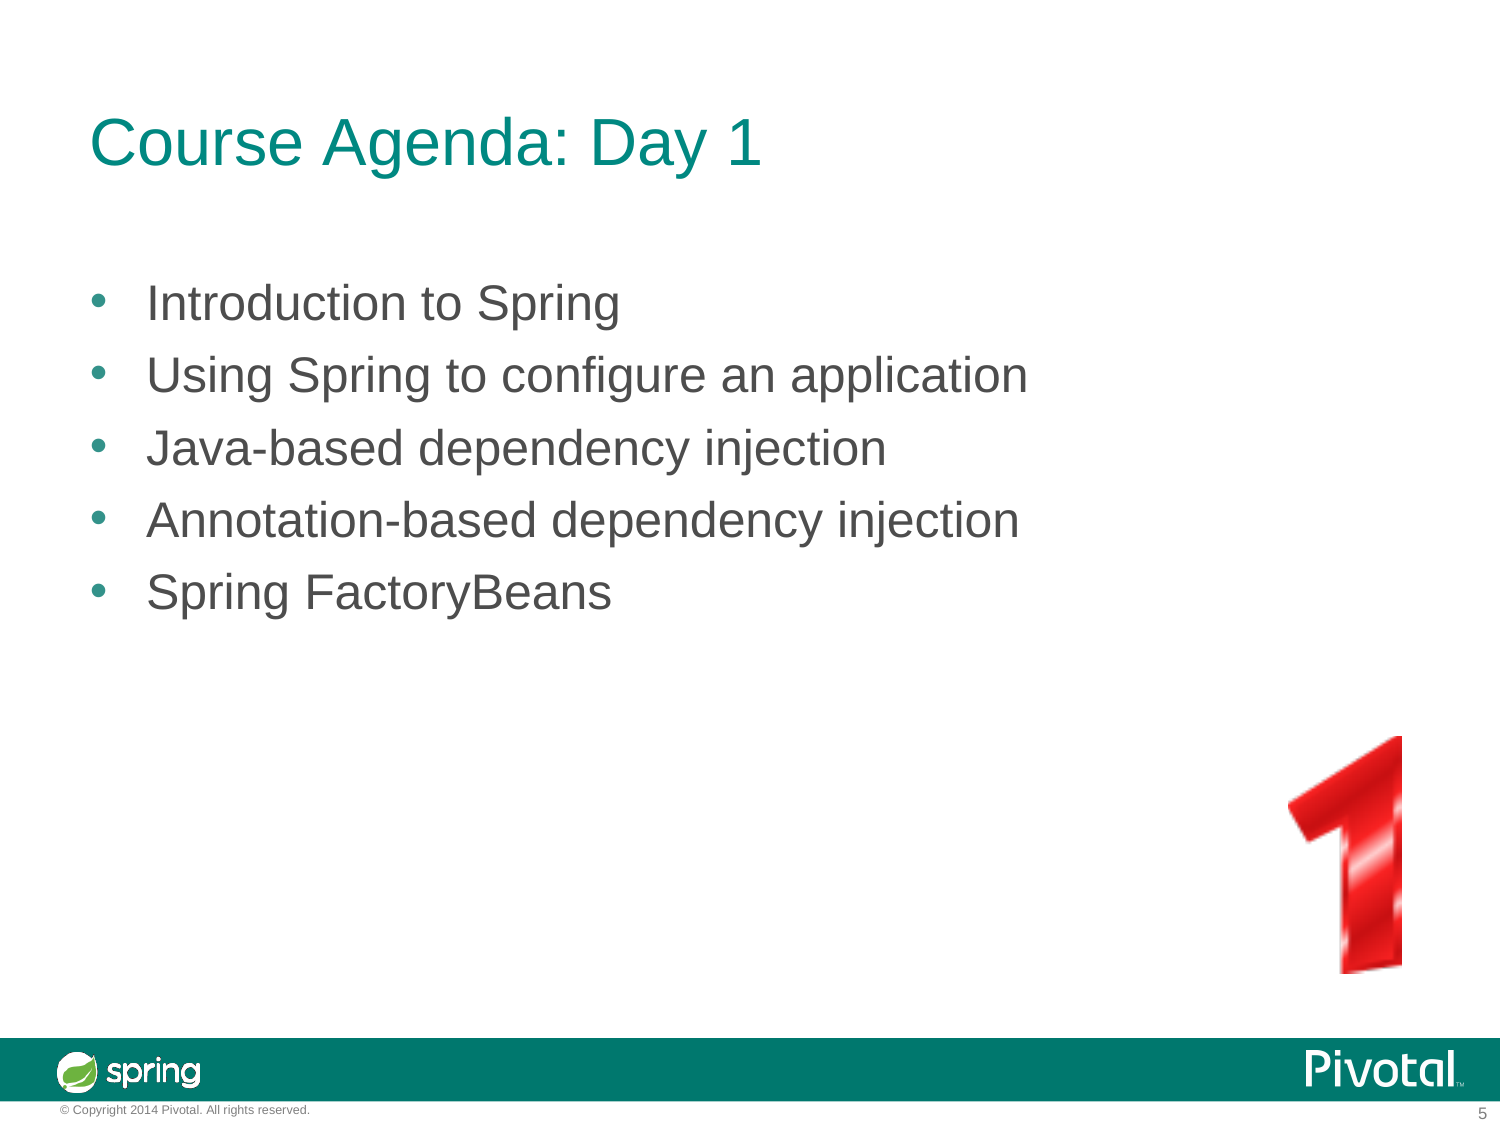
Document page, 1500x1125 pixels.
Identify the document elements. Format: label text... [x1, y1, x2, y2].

picture [1306, 1050, 1464, 1087]
picture [1288, 736, 1402, 974]
picture [32, 1041, 210, 1103]
list Introduction to Spring Using Spring to configure an application Java-based dependency injection Annotation-based dependency injection Spring FactoryBeans [75, 262, 1426, 1005]
title Course Agenda: Day 1 [75, 45, 1426, 233]
